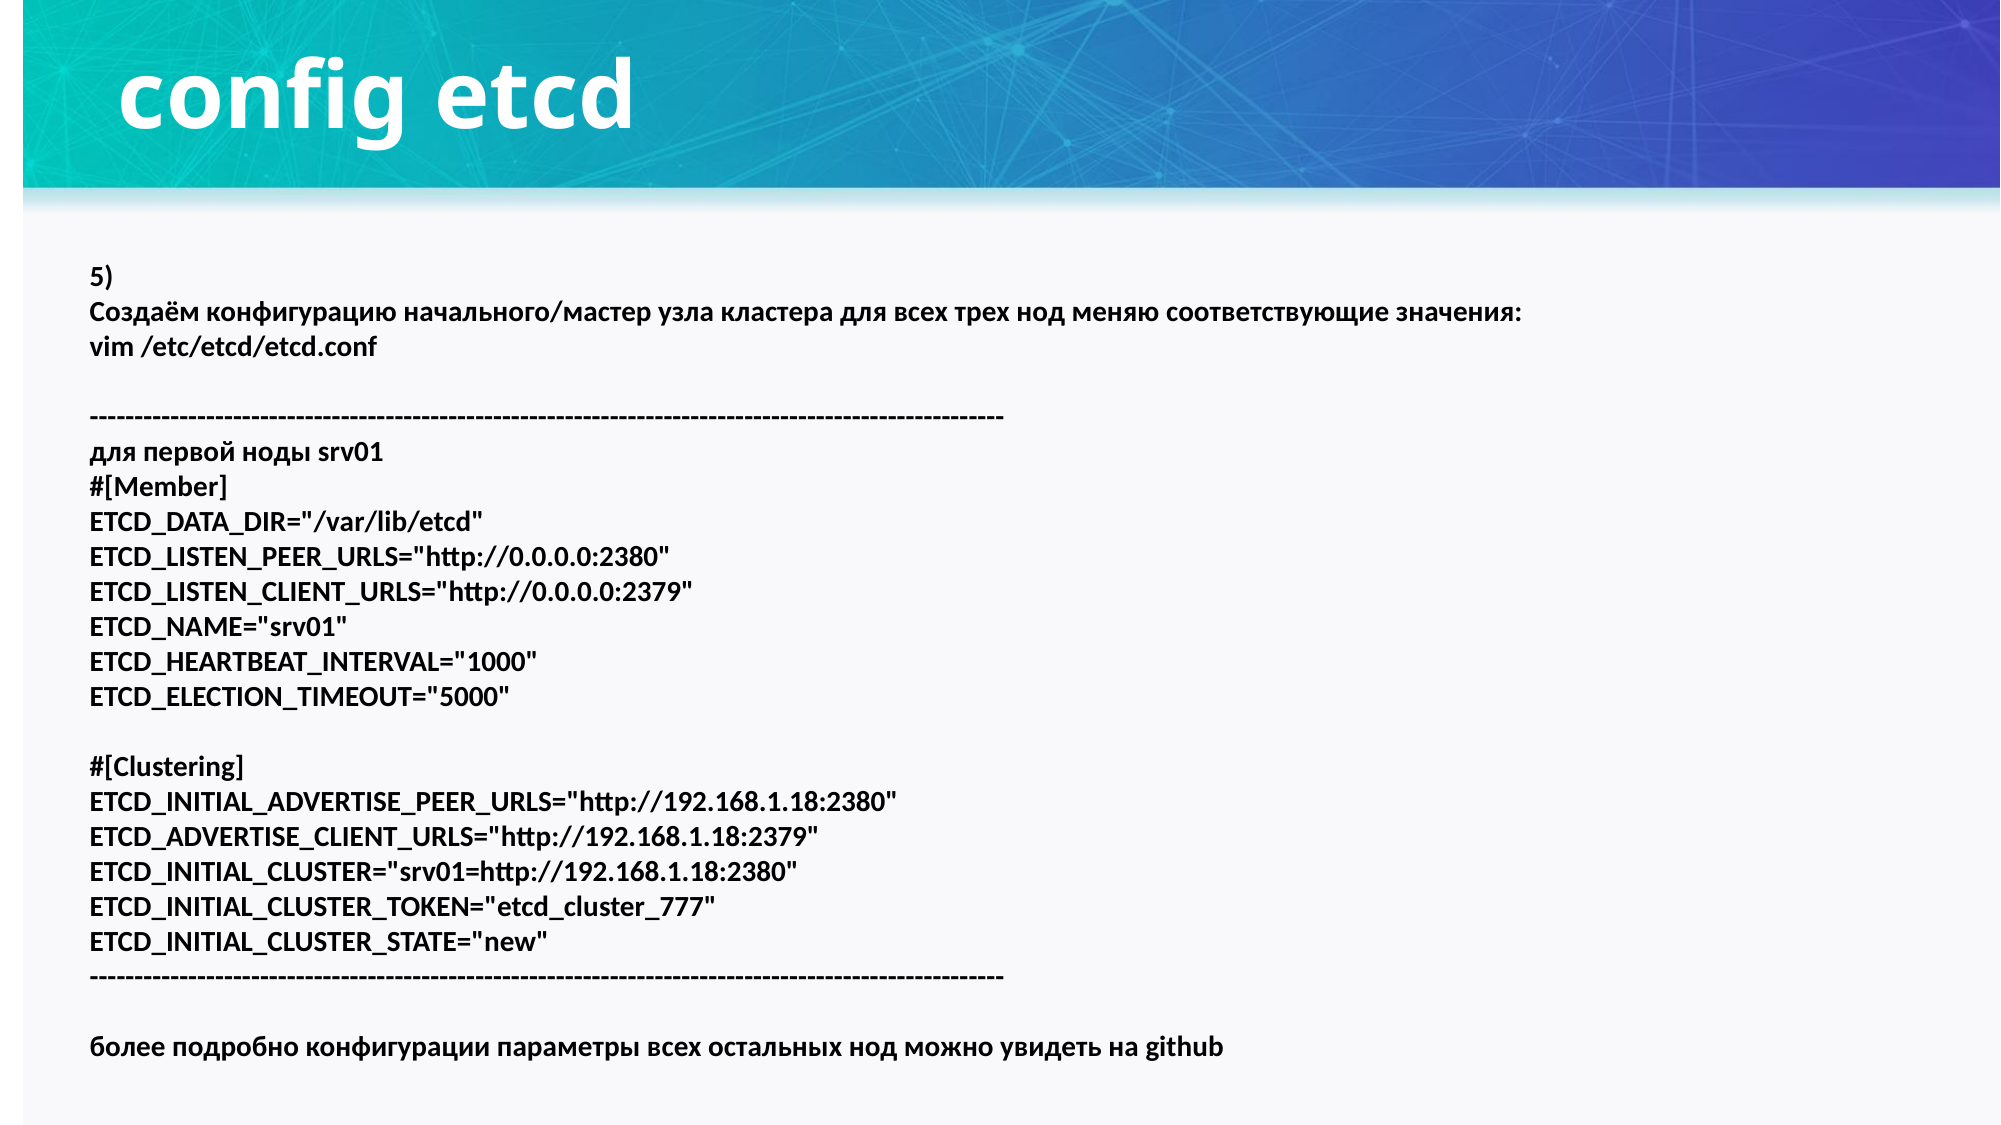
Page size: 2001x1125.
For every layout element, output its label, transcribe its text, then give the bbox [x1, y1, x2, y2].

text_box config etcd [596, 87, 617, 118]
text_box config etcd [117, 57, 1882, 140]
text_box 5) Создаём конфигурацию начального/мастер узла кластера для всех трех нод меняю соответствующие значения: vim /etc/etcd/etcd.conf ------------------------------------------------------------------------------------------------------ для первой ноды srv01 #[Member] ETCD_DATA_DIR="/var/lib/etcd" ETCD_LISTEN_PEER_URLS="http://0.0.0.0:2380" ETCD_LISTEN_CLIENT_URLS="http://0.0.0.0:2379" ETCD_NAME="srv01" ETCD_HEARTBEAT_INTERVAL="1000" ETCD_ELECTION_TIMEOUT="5000" #[Clustering] ETCD_INITIAL_ADVERTISE_PEER_URLS="http://192.168.1.18:2380" ETCD_ADVERTISE_CLIENT_URLS="http://192.168.1.18:2379" ETCD_INITIAL_CLUSTER="srv01=http://192.168.1.18:2380" ETCD_INITIAL_CLUSTER_TOKEN="etcd_cluster_777" ETCD_INITIAL_CLUSTER_STATE="new" ------------------------------------------------------------------------------------------------------ более подробно конфигурации параметры всех остальных нод можно увидеть на github [74, 242, 1993, 1112]
text_box config etcd [368, 87, 389, 118]
picture [23, 0, 2000, 1125]
